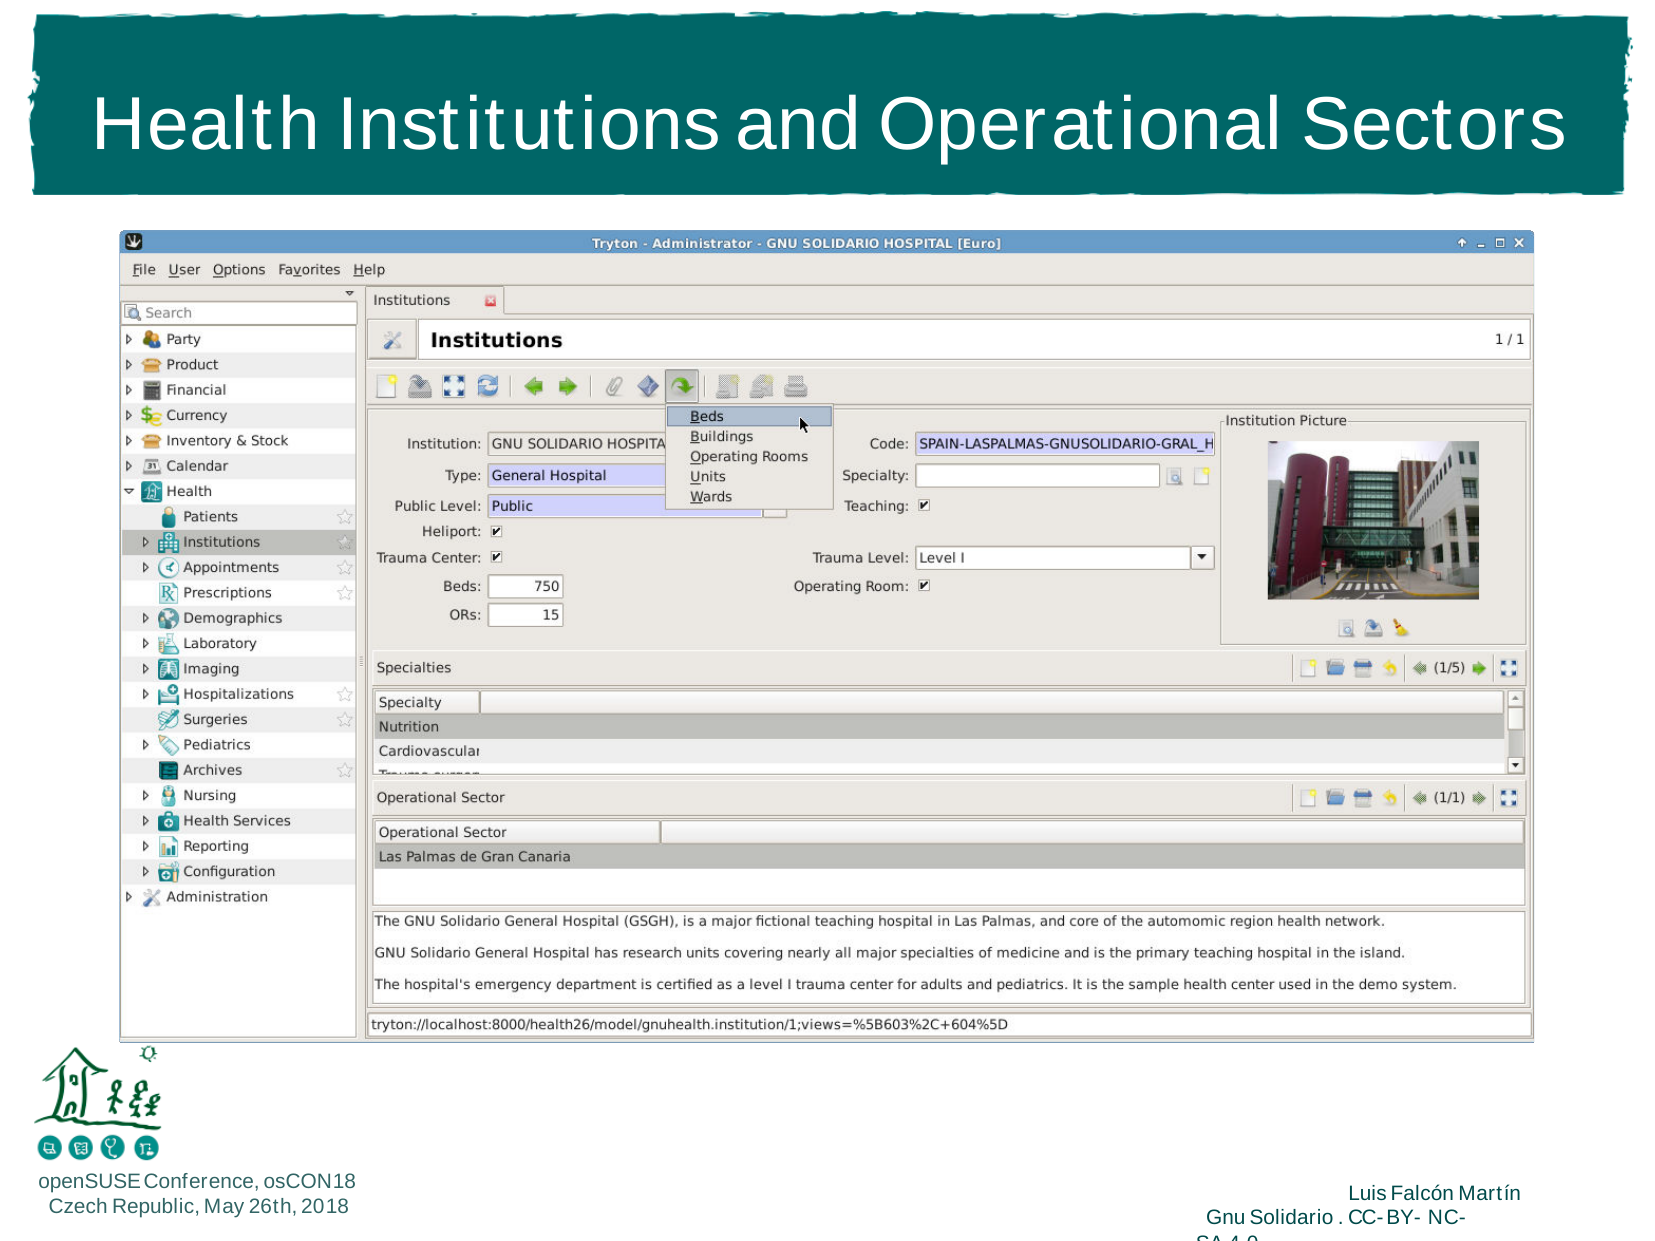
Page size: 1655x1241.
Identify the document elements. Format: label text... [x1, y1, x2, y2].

text_box [119, 230, 1534, 1042]
text_box LuisFalcónMartín GnuSolidario.CC-BY-NC-SA4.0 [1193, 1179, 1531, 1230]
title HealthInstitutionsandOperationalSectors [48, 74, 1607, 179]
text_box openSUSEConference,osCON18 CzechRepublic,May26th,2018 [36, 1167, 361, 1218]
